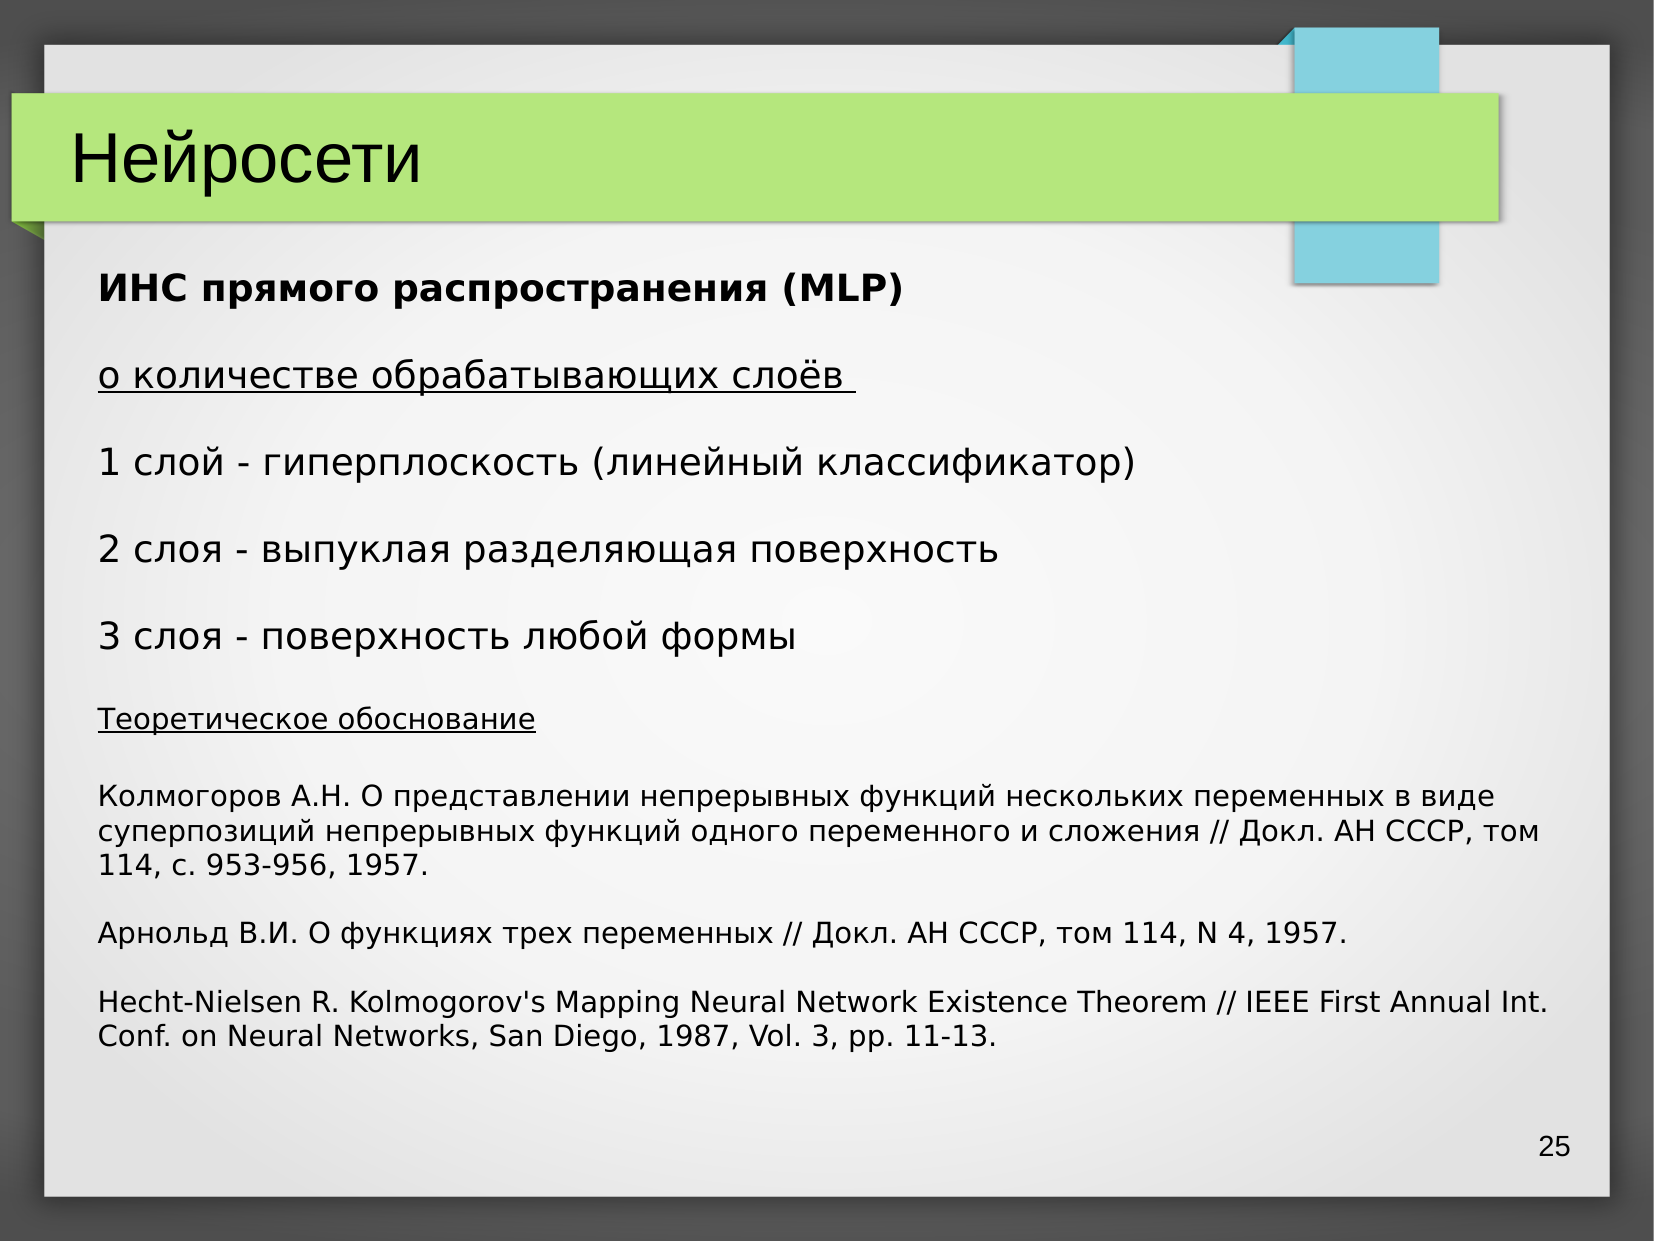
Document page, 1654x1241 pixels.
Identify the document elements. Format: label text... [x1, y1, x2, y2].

text_box ИНС прямого распространения (MLP) о количестве обрабатывающих слоёв 1 слой - гиперплоскость (линейный классификатор) 2 слоя - выпуклая разделяющая поверхность 3 слоя - поверхность любой формы Теоретическое обоснование Колмогоров А.Н. О представлении непрерывных функций нескольких переменных в виде суперпозиций непрерывных функций одного переменного и сложения // Докл. АН СССР, том 114, с. 953-956, 1957. Арнольд В.И. О функциях трех переменных // Докл. АН СССР, том 114, N 4, 1957. Hecht-Nielsen R. Kolmogorov's Mapping Neural Network Existence Theorem // IEEE First Annual Int. Conf. on Neural Networks, San Diego, 1987, Vol. 3, pp. 11-13. [82, 259, 1595, 1105]
picture [0, 0, 1654, 1241]
title Нейросети [70, 118, 1205, 199]
